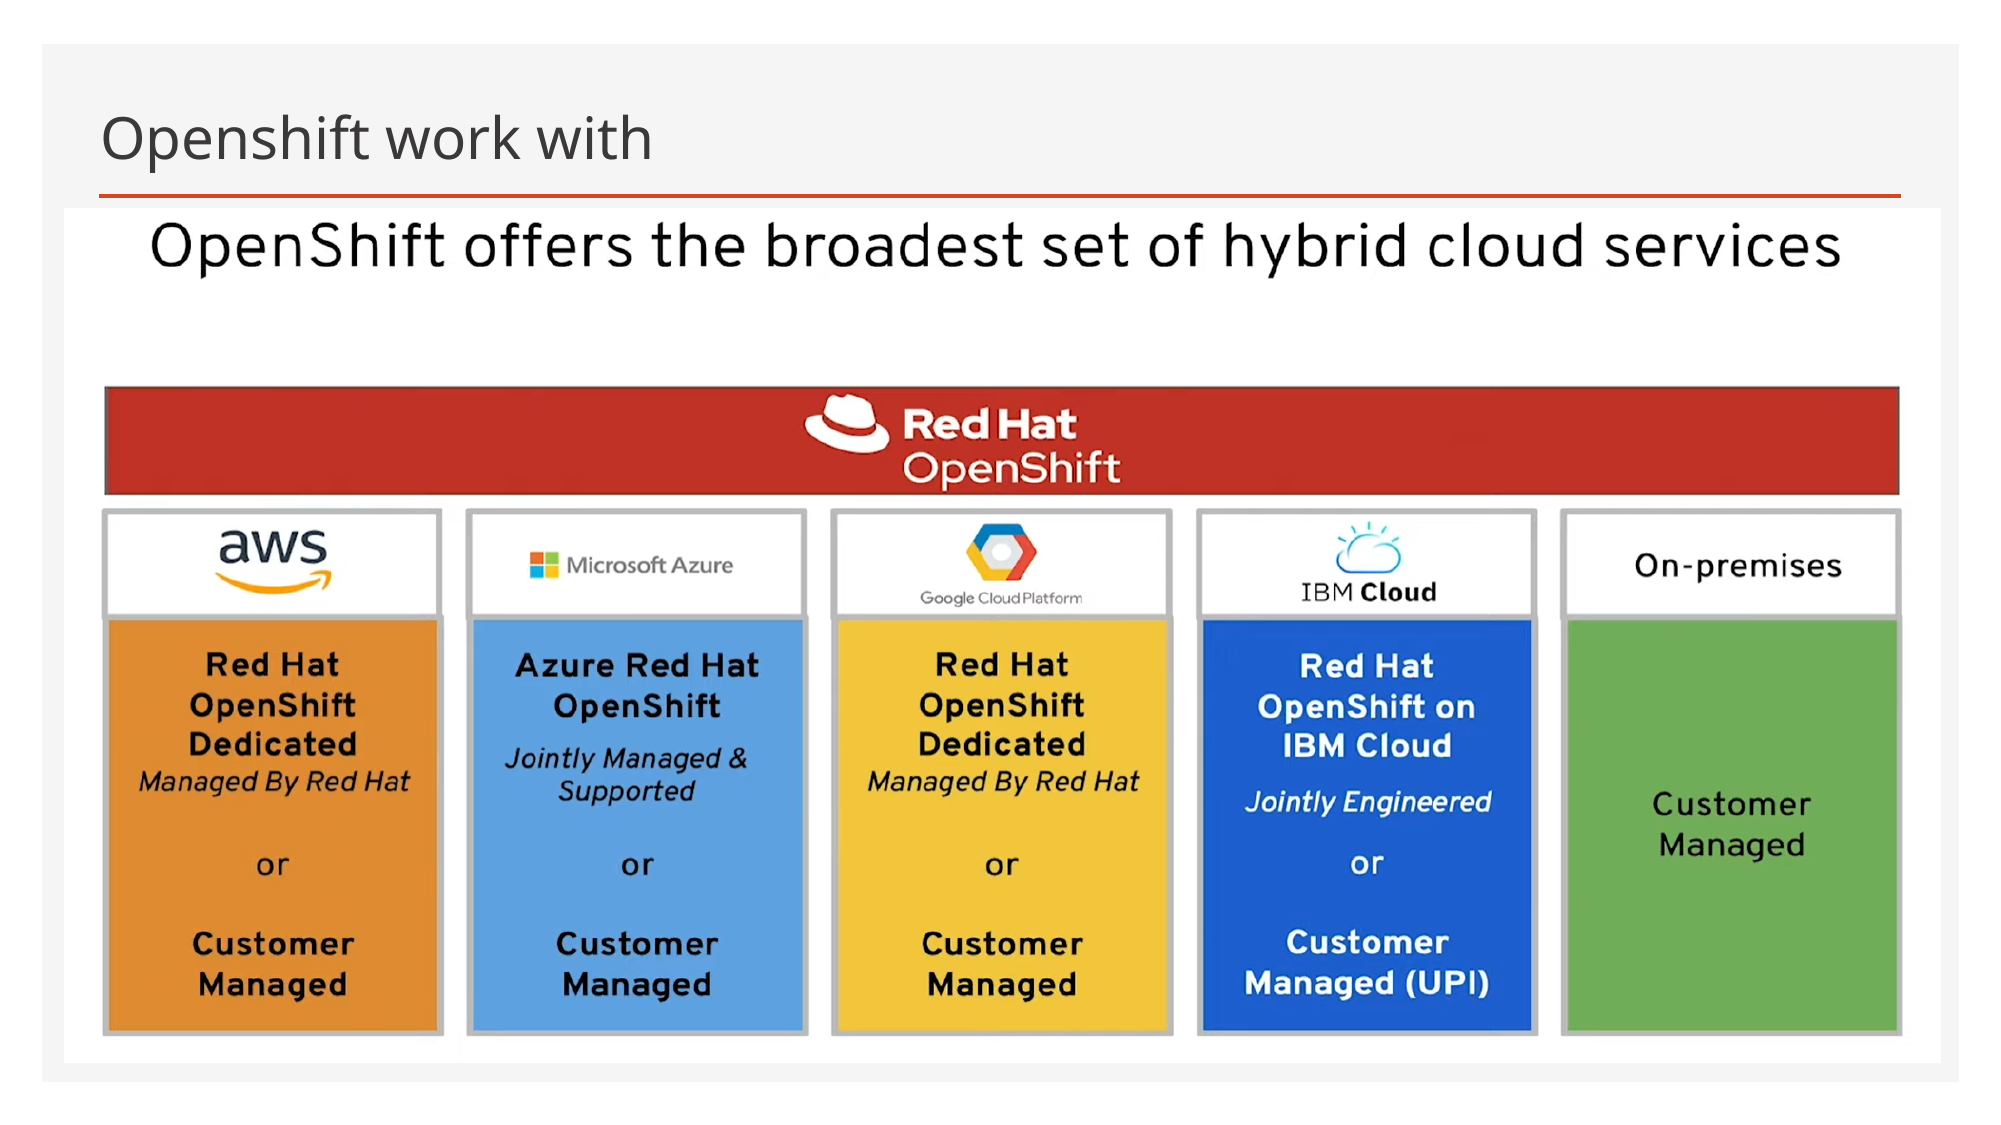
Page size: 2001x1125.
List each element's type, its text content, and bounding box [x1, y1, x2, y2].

picture [64, 208, 1941, 1063]
title Openshift work with [85, 73, 1849, 179]
